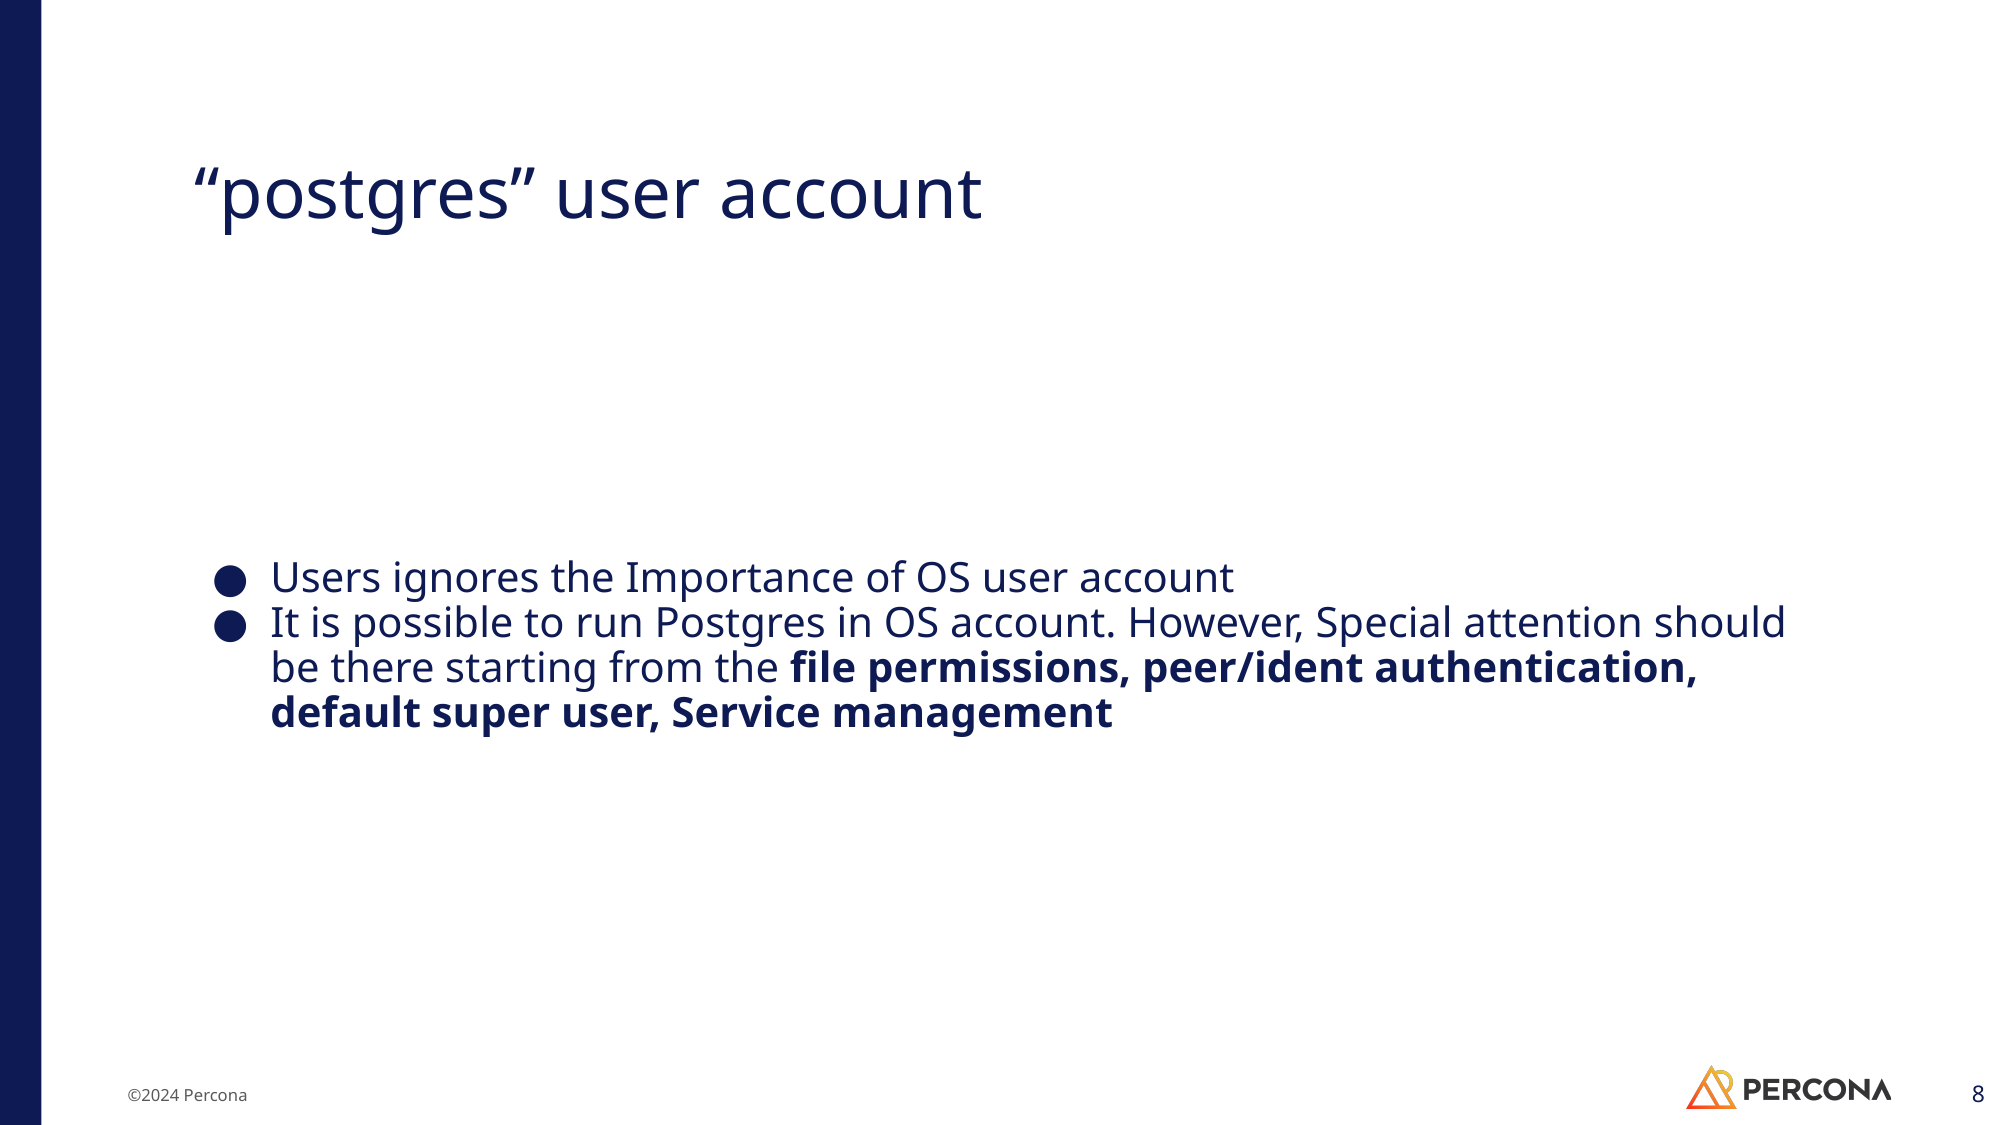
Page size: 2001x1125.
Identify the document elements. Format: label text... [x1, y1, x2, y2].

slide_number <number> [1748, 1065, 2000, 1125]
list Users ignores the Importance of OS user account It is possible to run Postgres in OS account. However, Special attention should be there starting from the file permissions, peer/ident authentication, default super user, Service management [180, 310, 1835, 982]
picture [1686, 1065, 1748, 1109]
title “postgres” user account [179, 124, 1835, 266]
